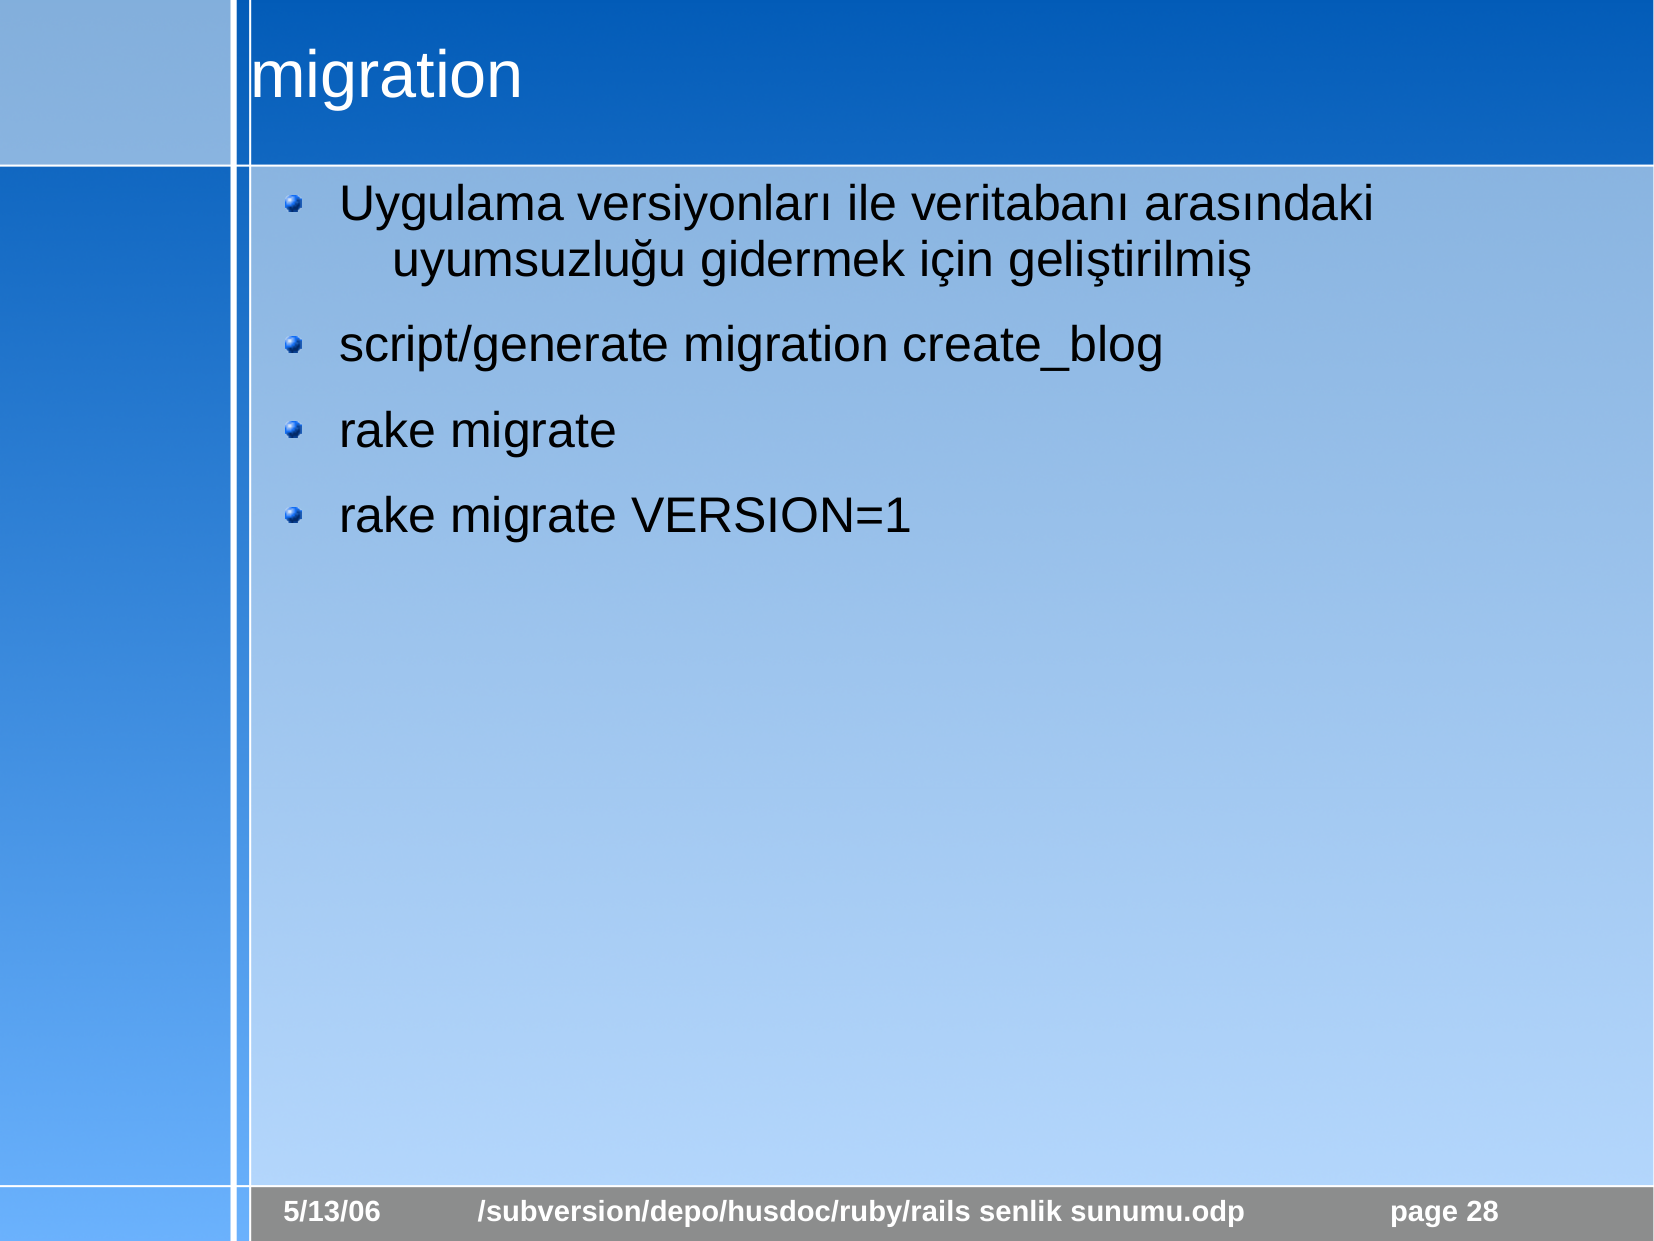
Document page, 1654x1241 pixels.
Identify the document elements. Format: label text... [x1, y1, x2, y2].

list Uygulama versiyonları ile veritabanı arasındaki uyumsuzluğu gidermek için geliştirilmiş script/generate migration create_blog rake migrate rake migrate VERSION=1 [250, 175, 1477, 1051]
title migration [250, 11, 1477, 137]
picture [0, 0, 1654, 1241]
